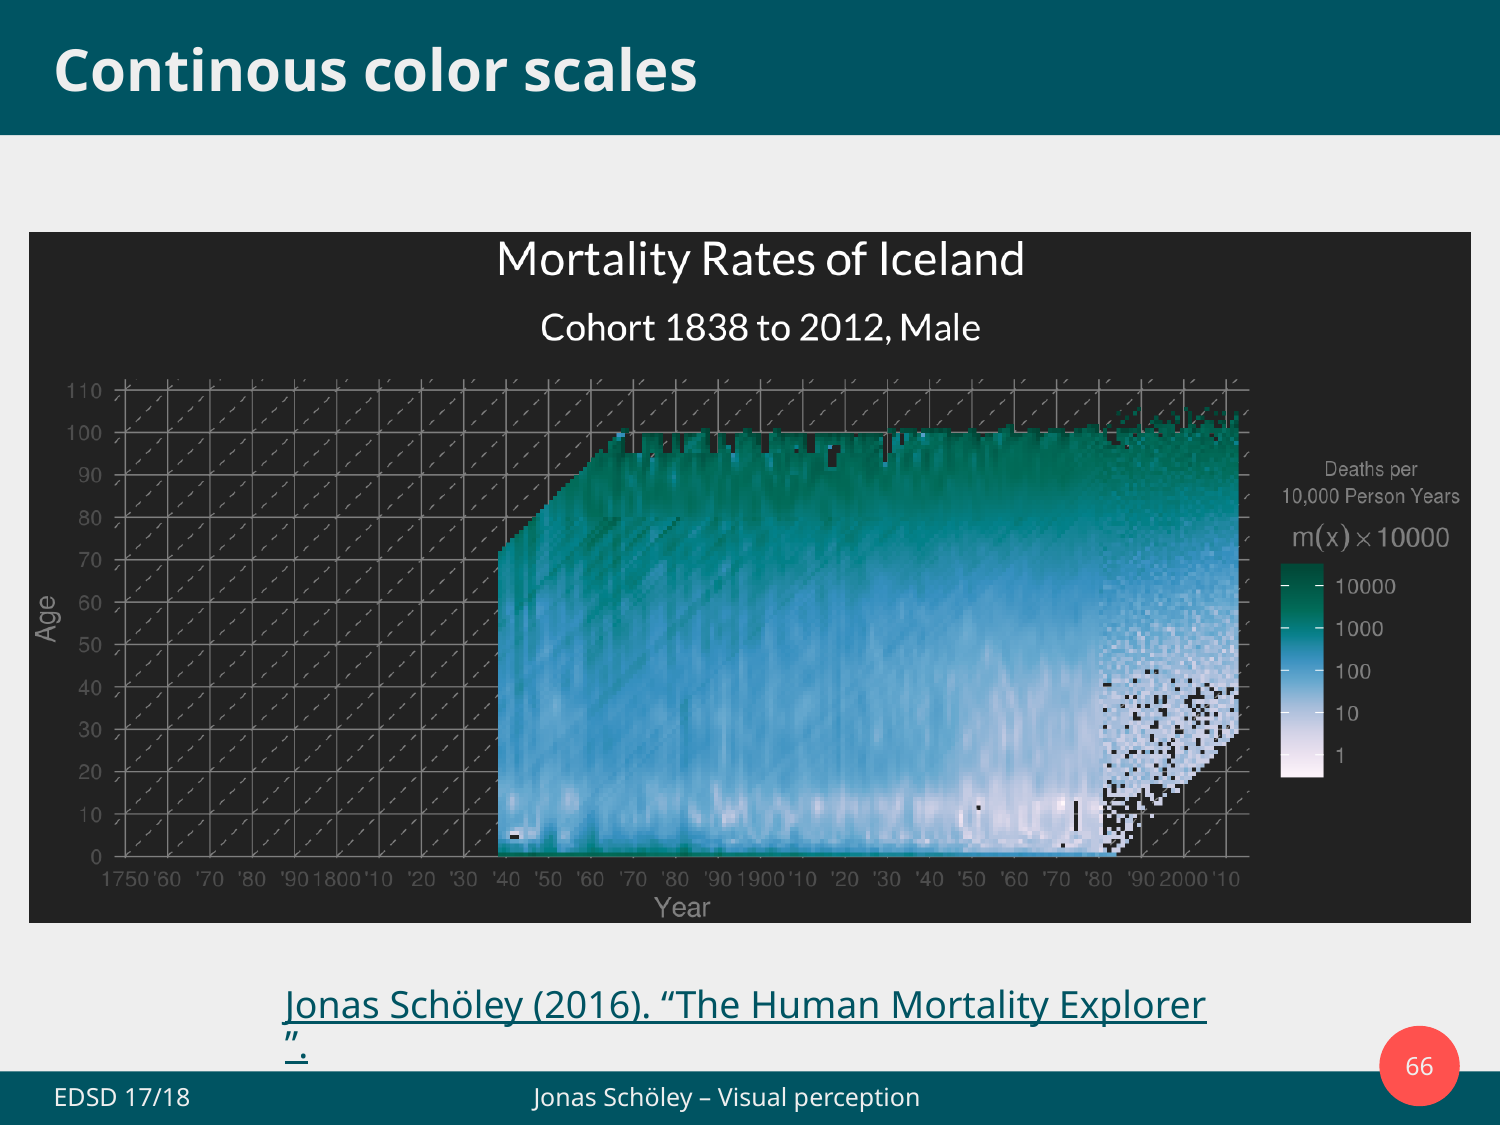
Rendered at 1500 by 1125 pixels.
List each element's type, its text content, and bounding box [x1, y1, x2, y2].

title Continous color scales [53, 0, 1447, 141]
picture [29, 232, 1471, 923]
text_box Jonas Schöley (2016). “The Human Mortality Explorer”. [270, 970, 1231, 1057]
